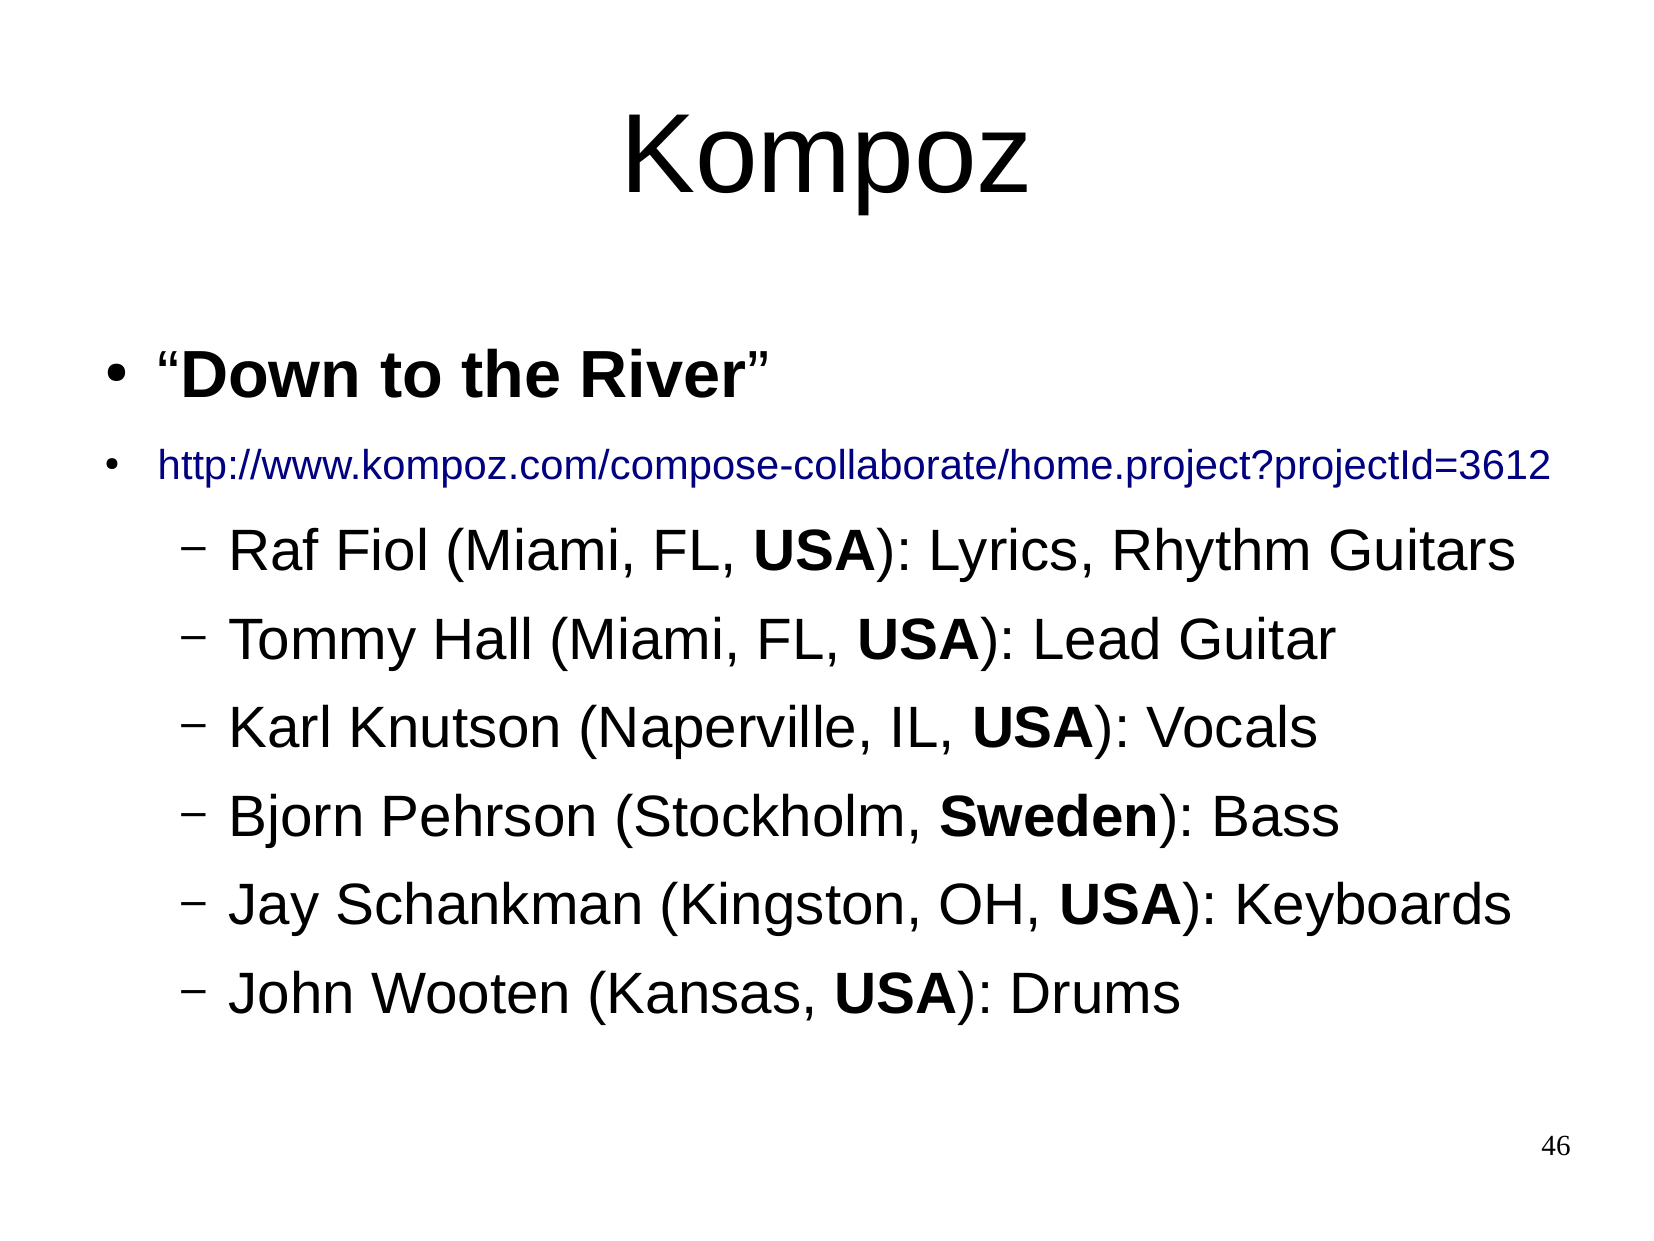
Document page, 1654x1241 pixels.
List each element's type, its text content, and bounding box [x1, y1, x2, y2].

list “Down to the River” http://www.kompoz.com/compose-collaborate/home.project?projectId=3612 Raf Fiol (Miami, FL, USA): Lyrics, Rhythm Guitars Tommy Hall (Miami, FL, USA): Lead Guitar Karl Knutson (Naperville, IL, USA): Vocals Bjorn Pehrson (Stockholm, Sweden): Bass Jay Schankman (Kingston, OH, USA): Keyboards John Wooten (Kansas, USA): Drums [86, 337, 1576, 1027]
title Kompoz [82, 49, 1571, 257]
